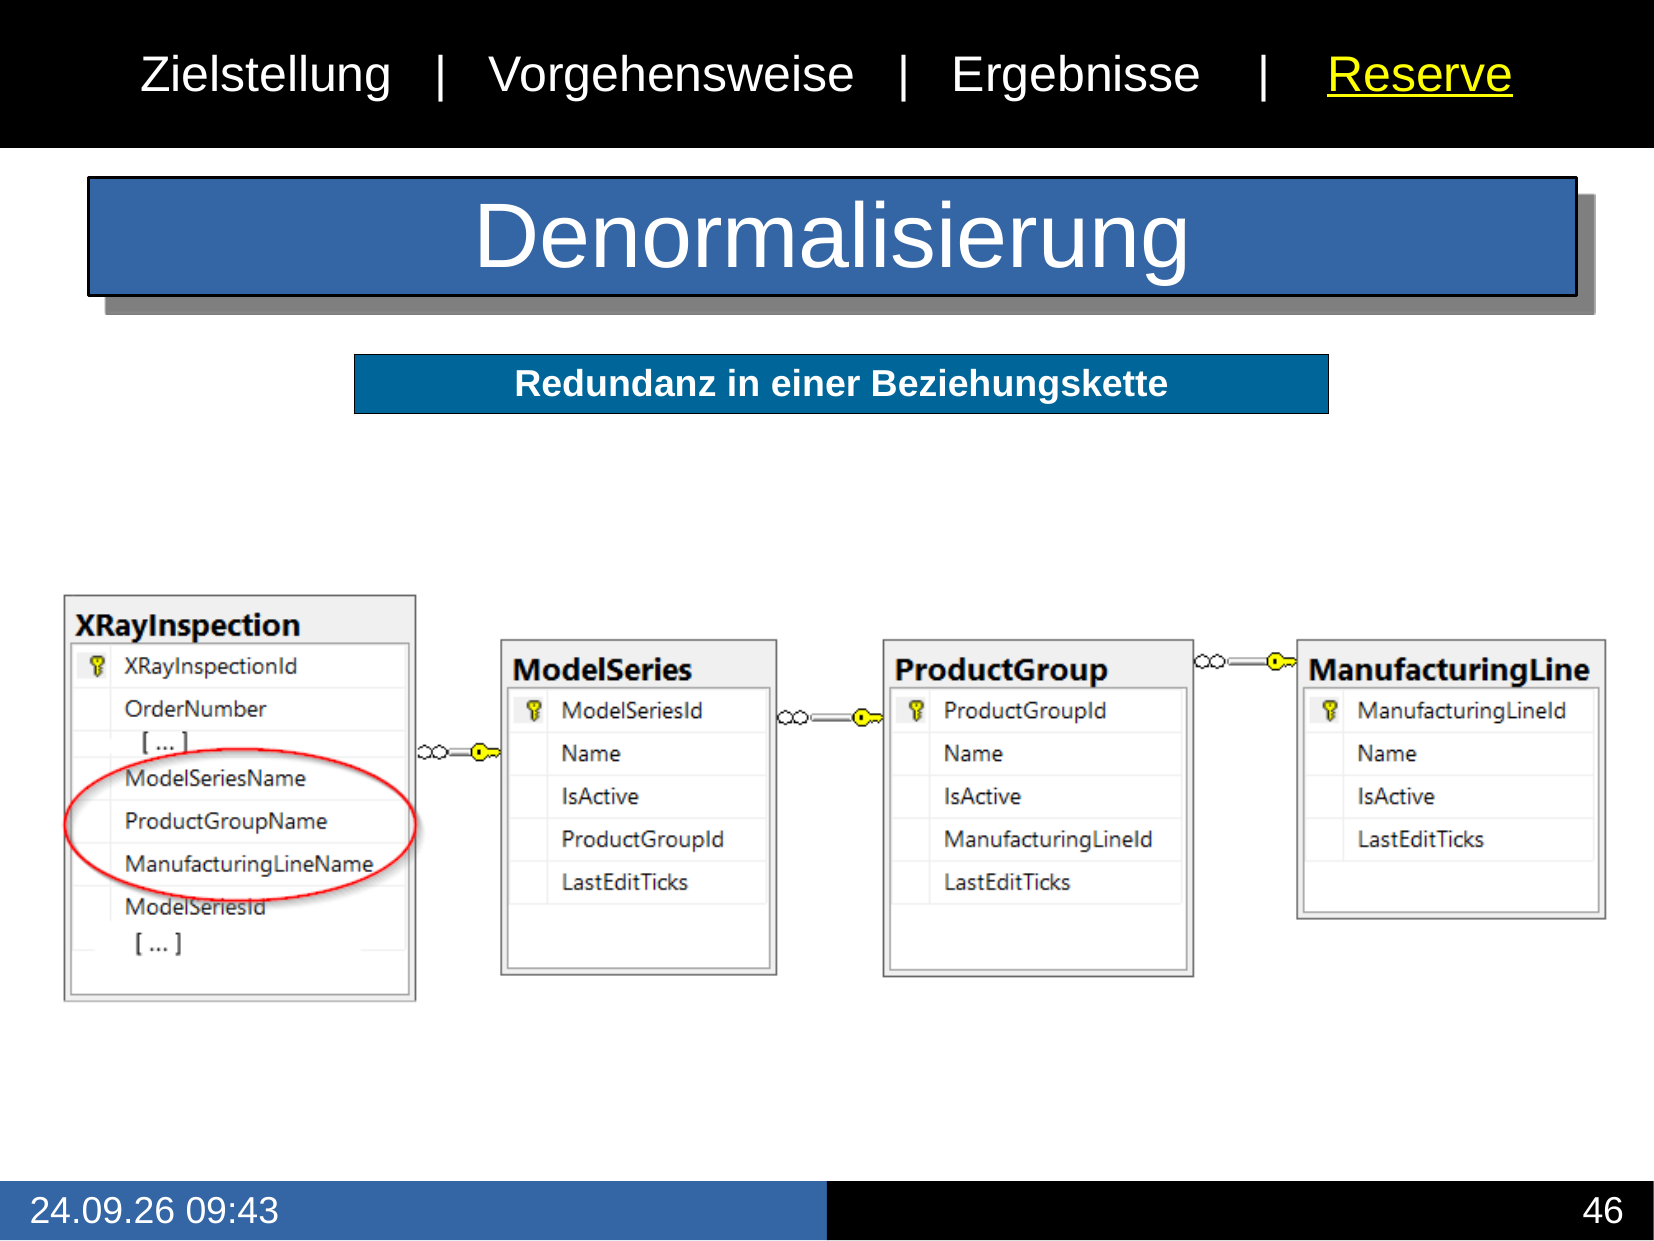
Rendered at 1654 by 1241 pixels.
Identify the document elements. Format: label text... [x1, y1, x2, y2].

title Denormalisierung [88, 177, 1577, 296]
text_box Zielstellung | Vorgehensweise | Ergebnisse | Reserve [0, 0, 1654, 148]
text_box Redundanz in einer Beziehungskette [354, 354, 1329, 414]
picture [59, 590, 1618, 1004]
